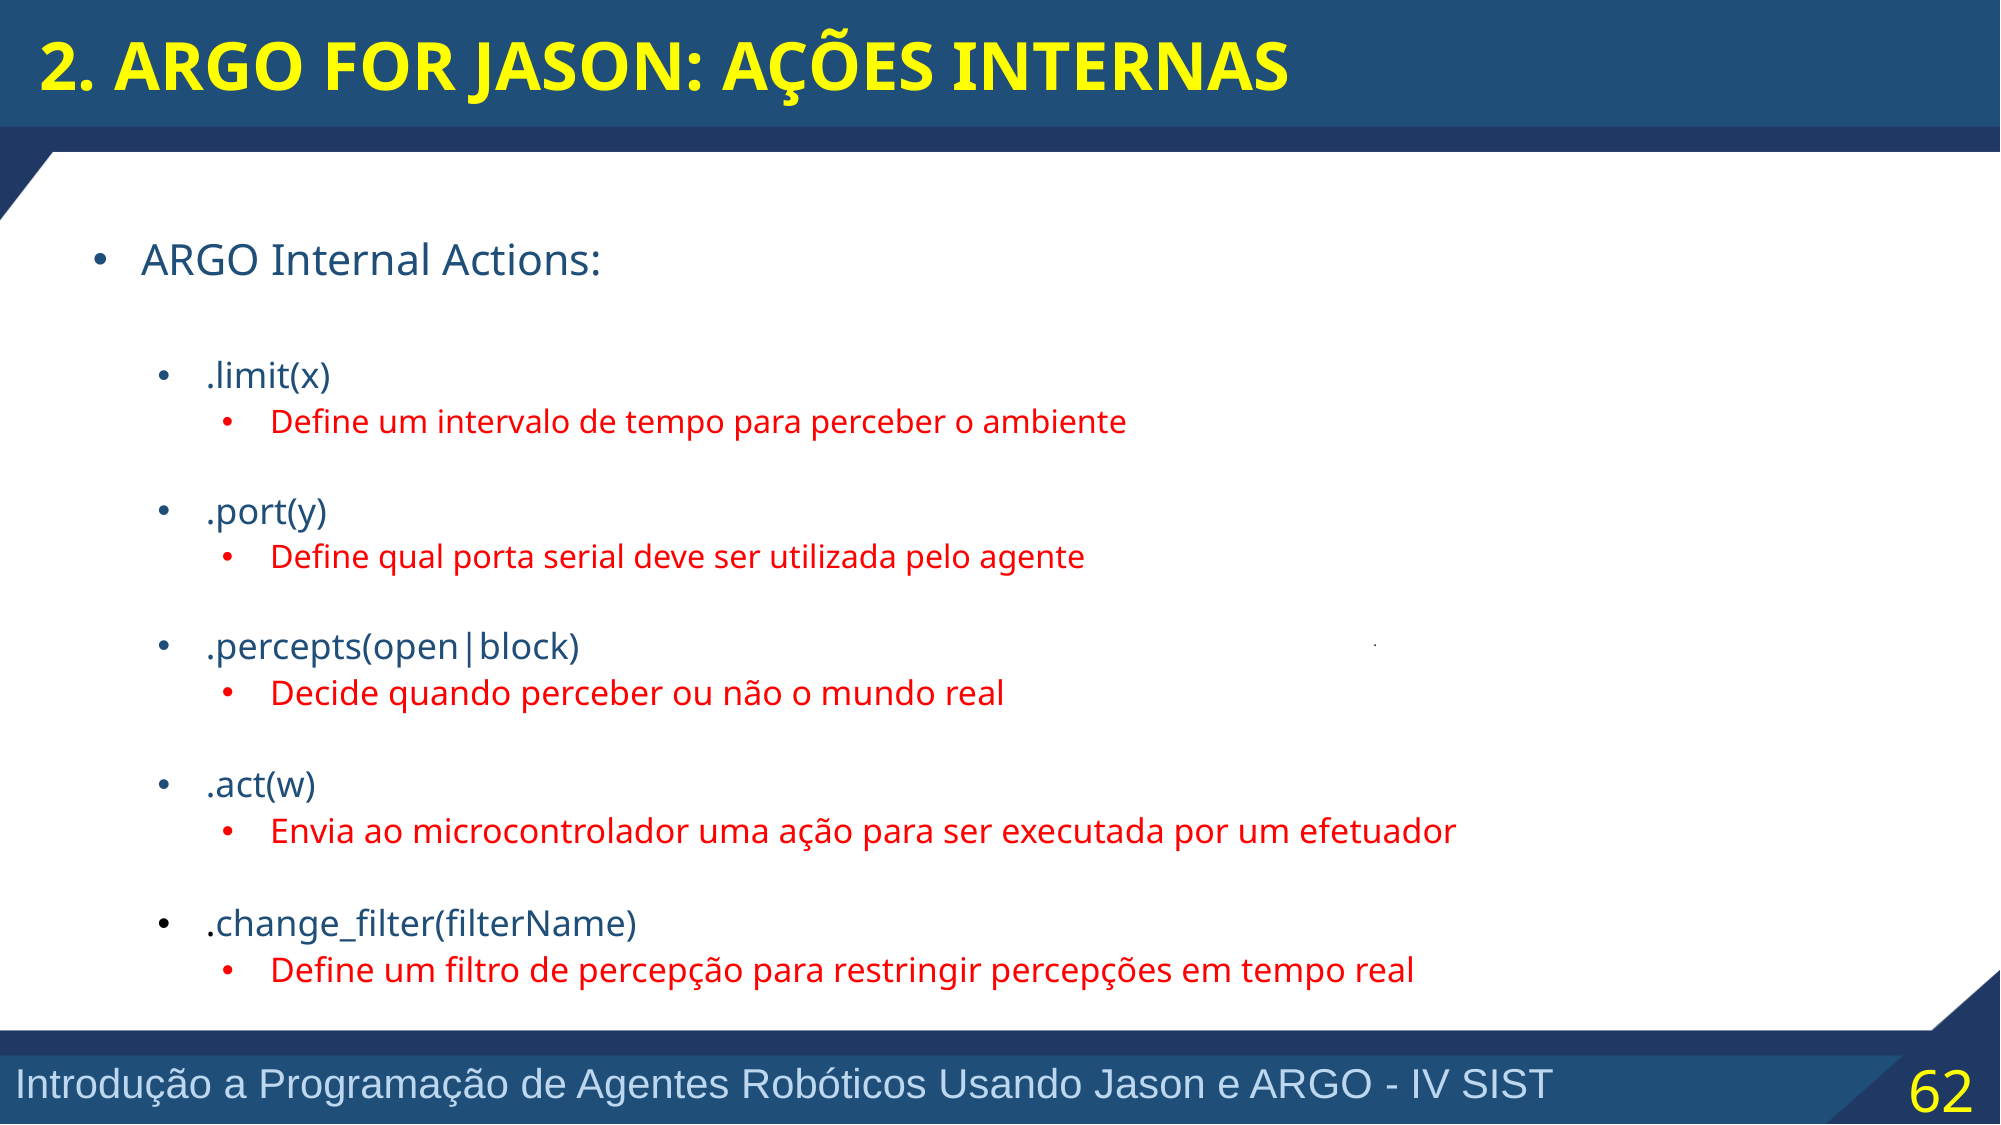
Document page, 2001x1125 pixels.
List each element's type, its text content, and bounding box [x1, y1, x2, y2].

text_box ARGO Internal Actions: .limit(x) Define um intervalo de tempo para perceber o ambiente .port(y) Define qual porta serial deve ser utilizada pelo agente .percepts(open|block) Decide quando perceber ou não o mundo real .act(w) Envia ao microcontrolador uma ação para ser executada por um efetuador .change_filter(filterName) Define um filtro de percepção para restringir percepções em tempo real [77, 231, 1834, 1007]
picture [0, 0, 2000, 1124]
text_box 2. ARGO FOR JASON: AÇÕES INTERNAS [24, 16, 2000, 112]
